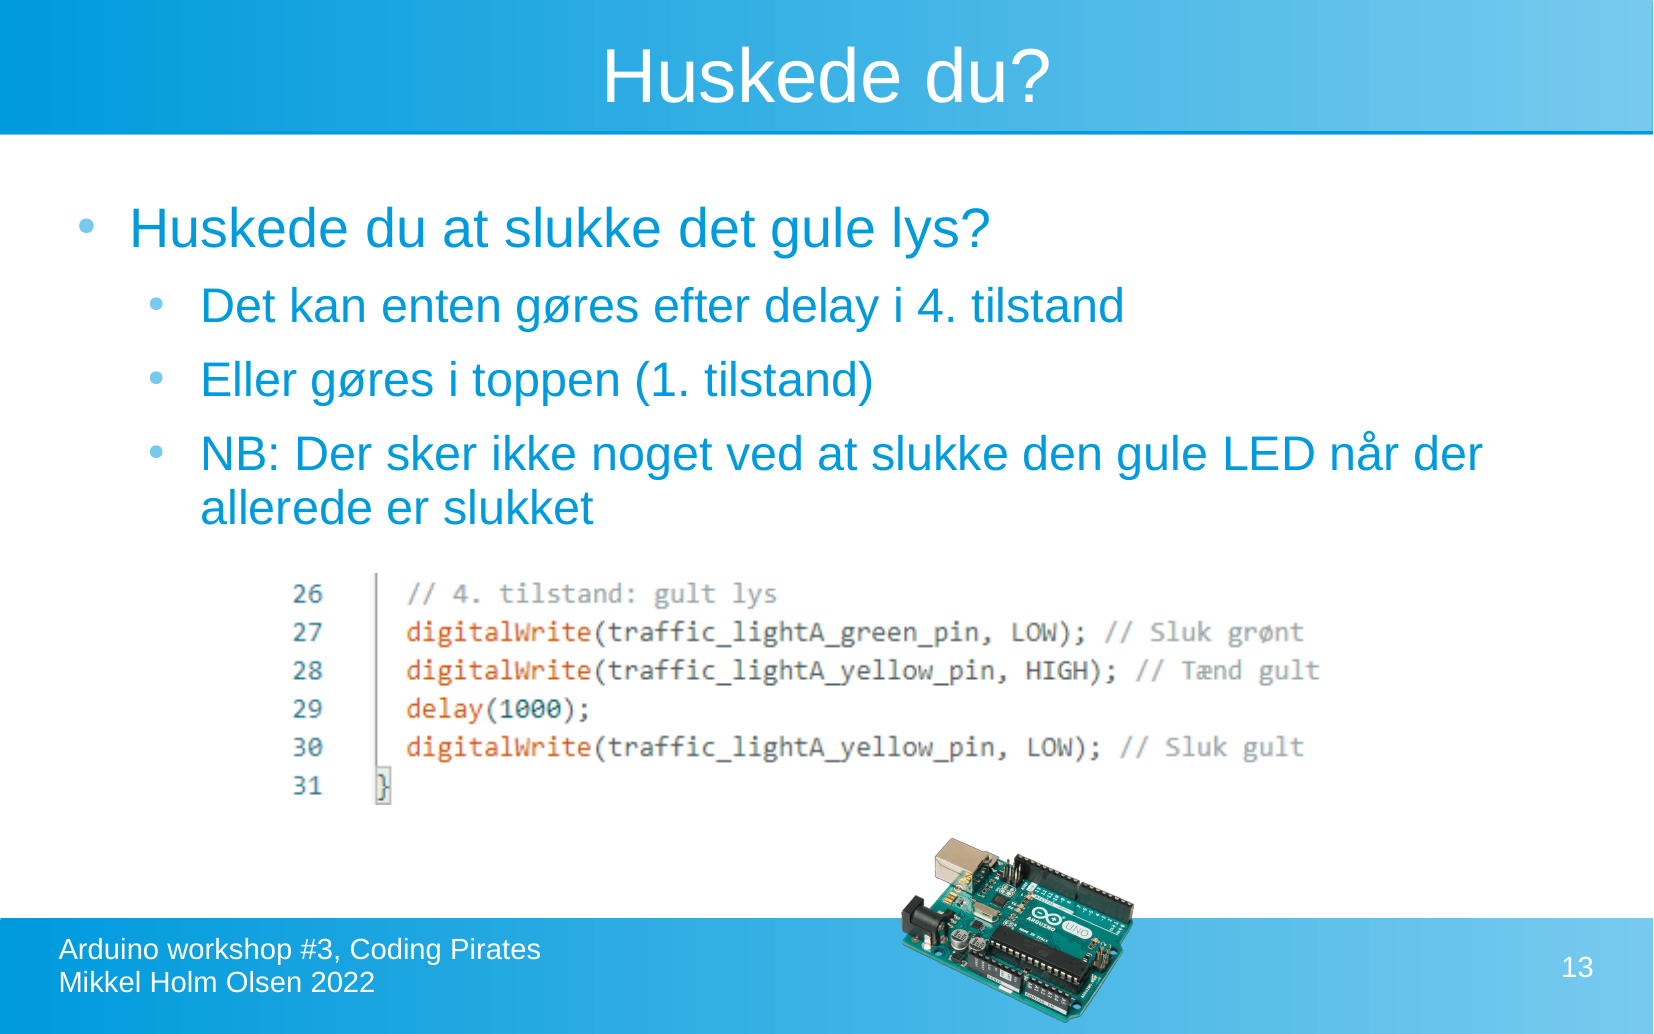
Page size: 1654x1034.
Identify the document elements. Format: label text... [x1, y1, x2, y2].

list Huskede du at slukke det gule lys? Det kan enten gøres efter delay i 4. tilstand Eller gøres i toppen (1. tilstand) NB: Der sker ikke noget ved at slukke den gule LED når der allerede er slukket [58, 196, 1594, 854]
picture [263, 573, 1388, 805]
title Huskede du? [58, 32, 1594, 120]
picture [900, 854, 1138, 1024]
